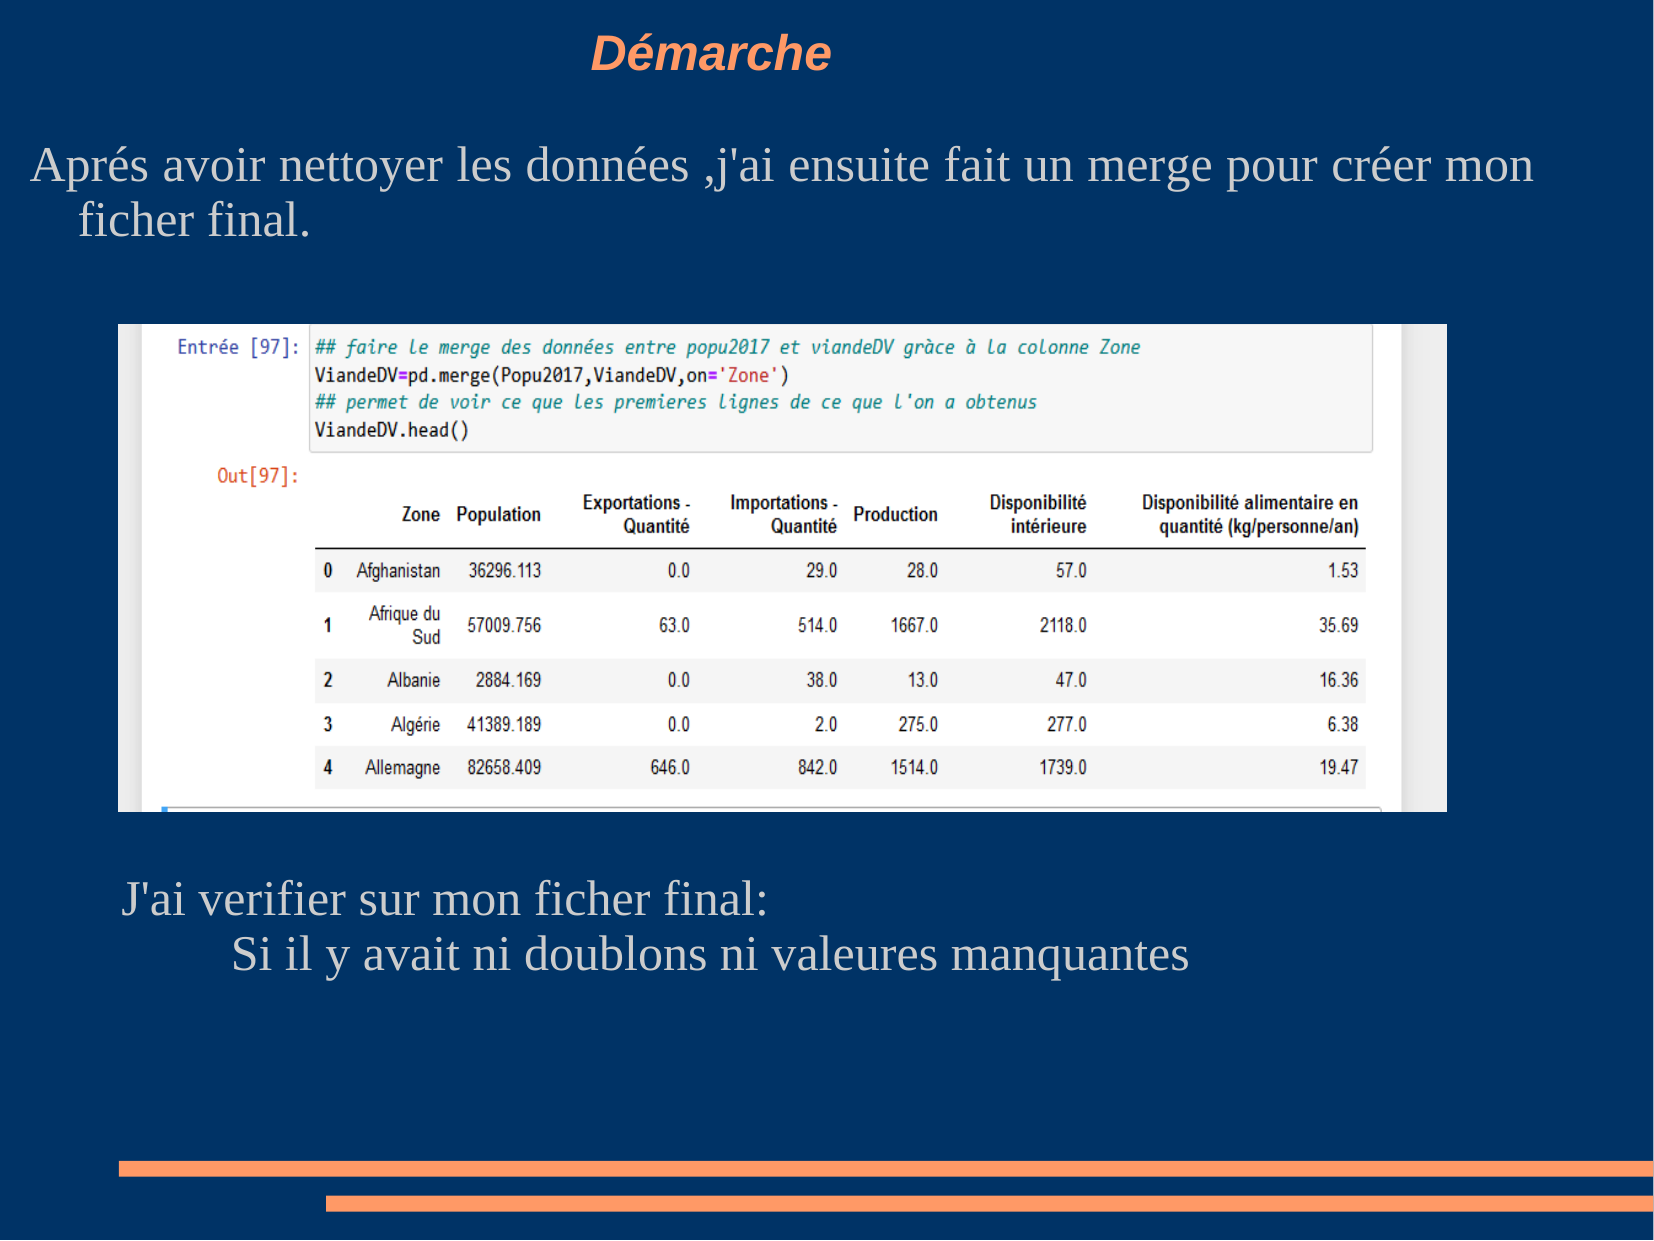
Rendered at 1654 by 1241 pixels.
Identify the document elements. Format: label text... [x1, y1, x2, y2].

title Démarche [5, 0, 1418, 106]
text_box J'ai verifier sur mon ficher final: Si il y avait ni doublons ni valeures manquantes [121, 840, 1625, 1123]
picture [118, 324, 1447, 812]
subtitle Aprés avoir nettoyer les données ,j'ai ensuite fait un merge pour créer mon ficher final. [29, 118, 1536, 266]
